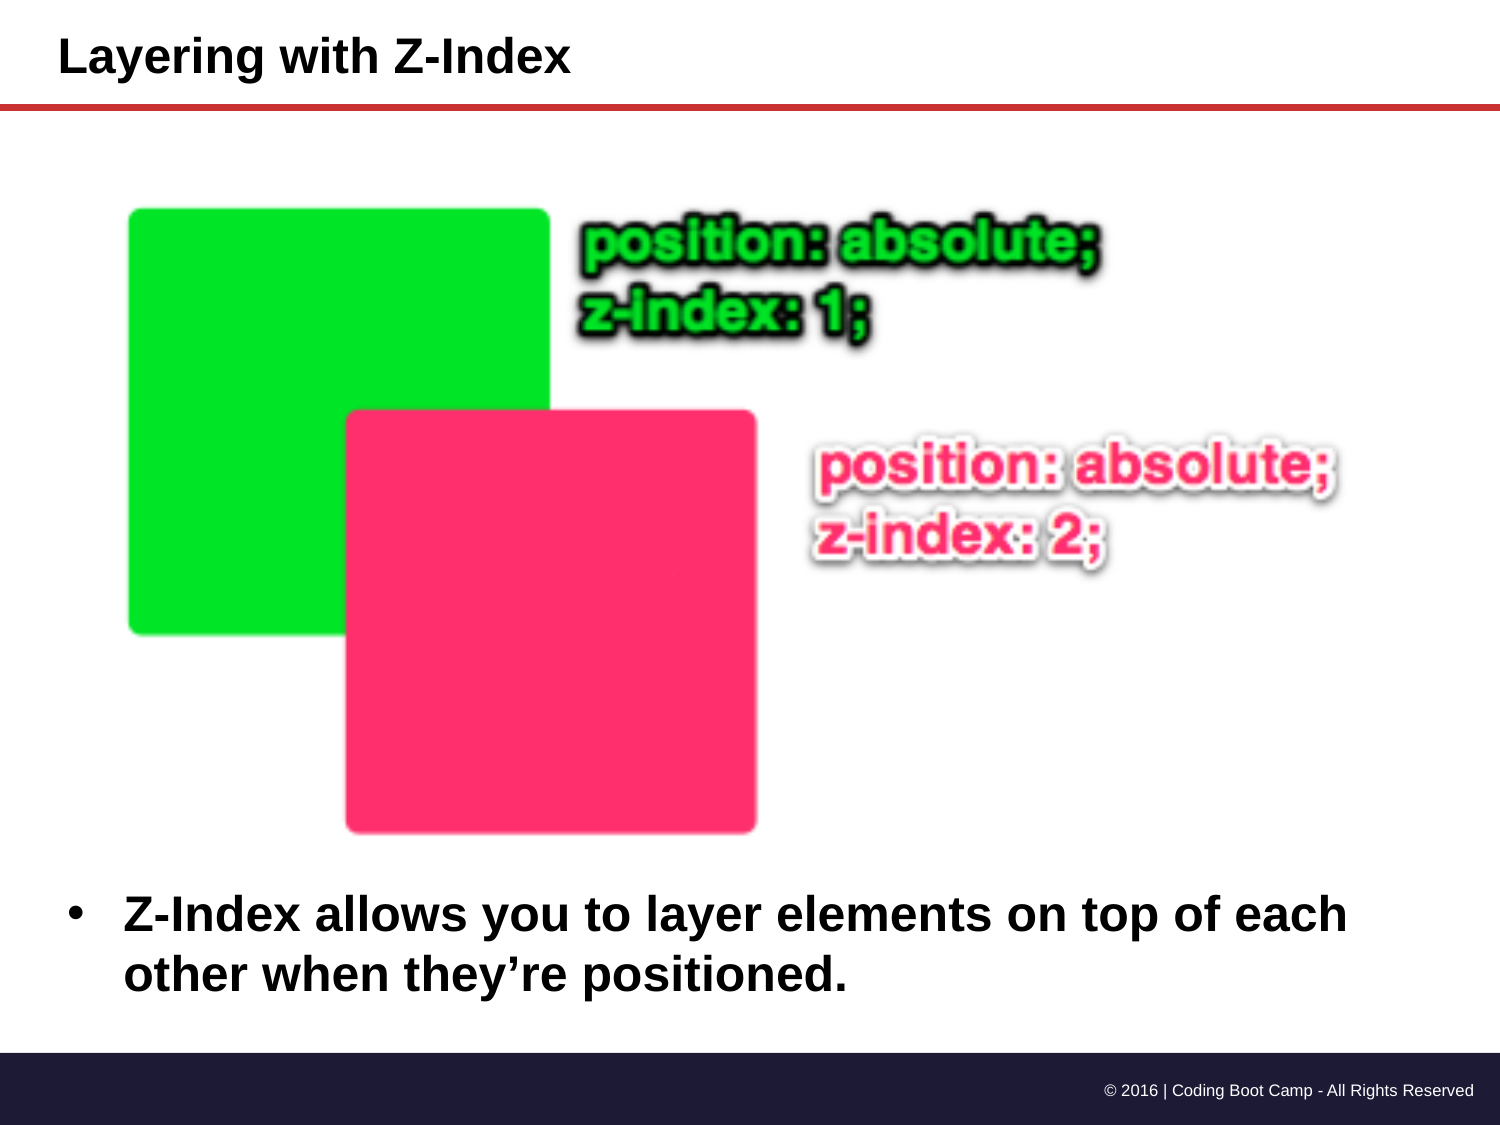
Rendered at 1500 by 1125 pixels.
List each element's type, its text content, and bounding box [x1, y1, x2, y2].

picture [50, 149, 1407, 900]
text_box Layering with Z-Index [50, 16, 913, 91]
text_box Z-Index allows you to layer elements on top of each other when they’re positioned. [59, 874, 1485, 1010]
